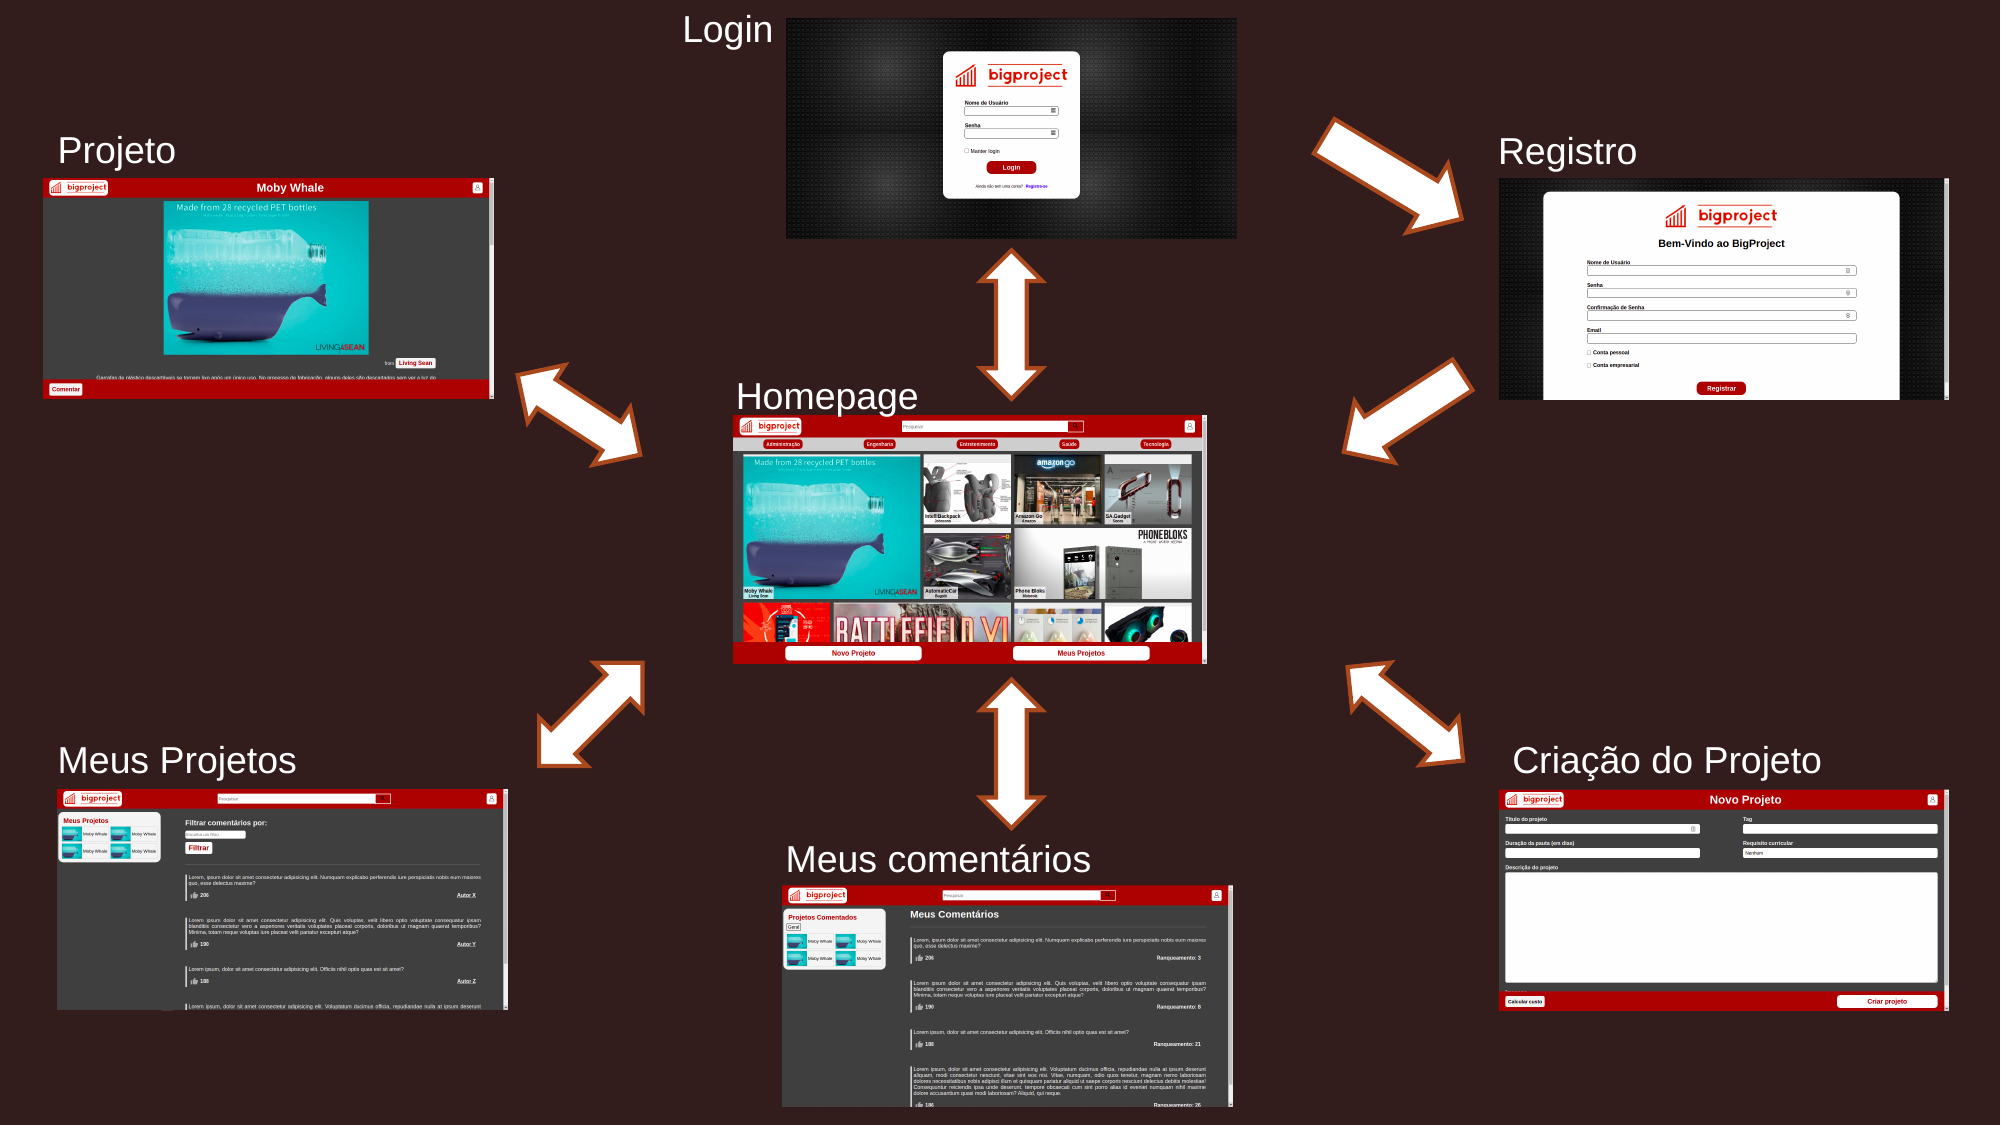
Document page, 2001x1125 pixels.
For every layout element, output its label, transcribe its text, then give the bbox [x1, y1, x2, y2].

text_box Criação do Projeto [1497, 728, 1948, 789]
text_box Meus comentários [770, 827, 1221, 888]
text_box [1347, 662, 1464, 766]
text_box [539, 662, 643, 767]
picture [733, 415, 1207, 664]
picture [1499, 178, 1949, 400]
picture [1499, 789, 1949, 1011]
picture [43, 178, 494, 399]
text_box Homepage [720, 364, 1194, 425]
text_box [980, 250, 1043, 364]
text_box [980, 679, 1043, 829]
picture [57, 789, 508, 1010]
text_box Projeto [42, 118, 493, 179]
text_box Registro [1483, 120, 1934, 181]
text_box [1313, 119, 1462, 233]
picture [782, 885, 1233, 1107]
picture [786, 18, 1237, 239]
text_box Meus Projetos [42, 728, 493, 790]
text_box Login [667, 0, 1118, 58]
text_box [1343, 359, 1473, 463]
text_box [517, 365, 641, 465]
